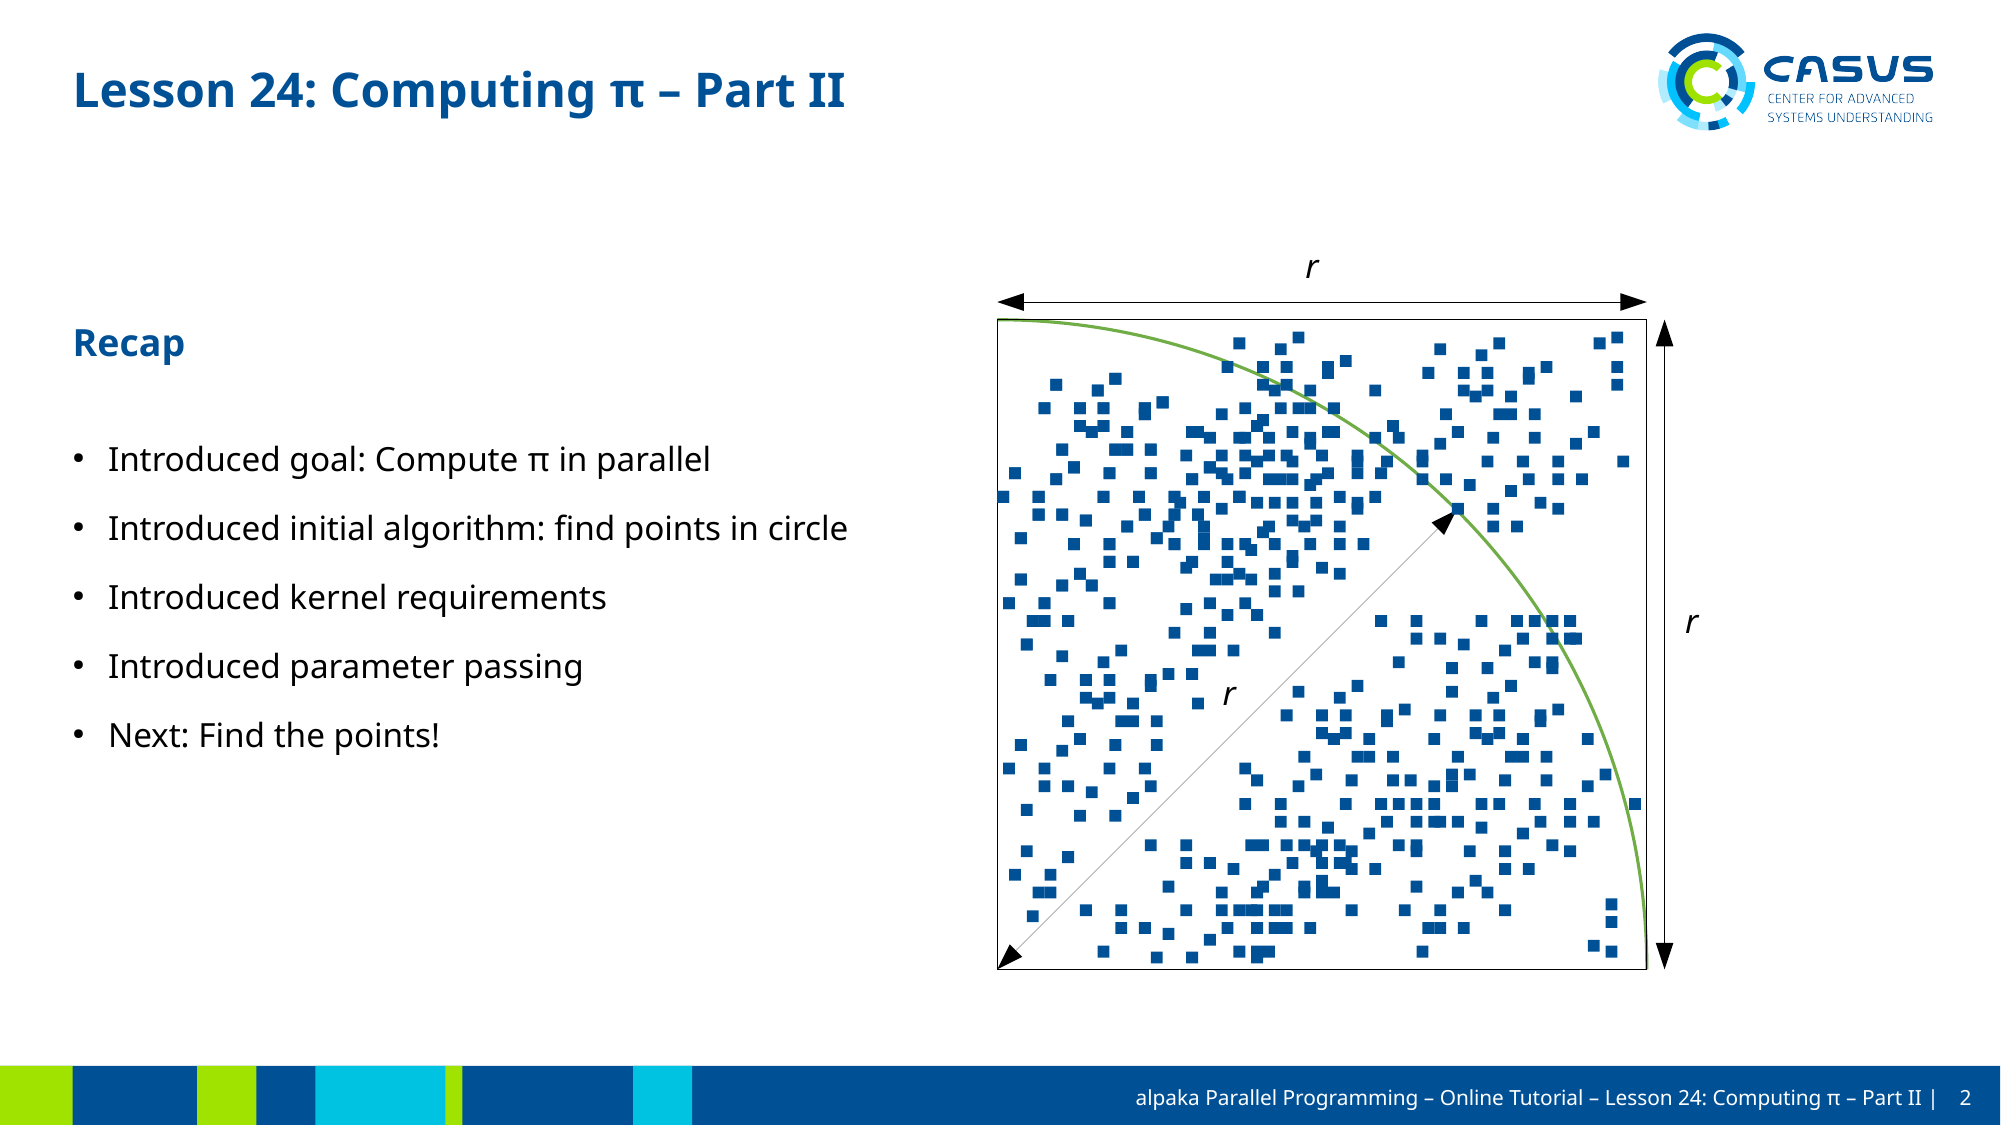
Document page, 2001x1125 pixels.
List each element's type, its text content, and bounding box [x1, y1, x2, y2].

text_box [1251, 945, 1275, 964]
text_box [1138, 922, 1151, 934]
text_box [1451, 502, 1464, 515]
text_box [1617, 455, 1630, 468]
text_box [1564, 845, 1577, 858]
text_box [1481, 455, 1494, 468]
text_box [1552, 455, 1565, 468]
text_box [1292, 780, 1305, 793]
text_box [1546, 656, 1559, 675]
text_box [1316, 709, 1328, 722]
text_box [1020, 845, 1033, 858]
text_box [1020, 638, 1033, 651]
text_box [1611, 378, 1624, 391]
text_box [1310, 496, 1323, 509]
text_box [1564, 815, 1577, 828]
text_box [1056, 443, 1069, 456]
text_box [1446, 662, 1458, 675]
text_box [1339, 355, 1352, 367]
text_box [1186, 668, 1199, 680]
text_box [1322, 821, 1334, 834]
text_box [1014, 739, 1027, 751]
text_box [1162, 880, 1175, 893]
text_box [1451, 426, 1464, 438]
text_box [1168, 538, 1181, 551]
text_box [1499, 774, 1512, 787]
text_box [1298, 839, 1328, 869]
text_box [1540, 750, 1553, 763]
text_box [1068, 461, 1080, 474]
text_box [1103, 555, 1116, 568]
text_box [1446, 685, 1458, 698]
text_box [1416, 449, 1429, 468]
text_box [1369, 490, 1382, 503]
text_box [1150, 739, 1163, 751]
text_box [1564, 798, 1577, 810]
text_box [1392, 656, 1405, 669]
text_box [1156, 396, 1169, 409]
text_box [1074, 733, 1086, 745]
text_box [1440, 473, 1452, 486]
text_box [1257, 520, 1281, 551]
text_box [1026, 910, 1039, 923]
text_box [1375, 615, 1388, 627]
text_box [1381, 815, 1393, 828]
text_box [1463, 768, 1476, 781]
text_box [1511, 520, 1523, 533]
text_box [1251, 868, 1281, 899]
text_box [1292, 685, 1305, 698]
text_box r [1208, 662, 1251, 723]
text_box [1511, 615, 1523, 627]
text_box [1192, 508, 1210, 551]
text_box [1564, 615, 1577, 627]
text_box [1150, 715, 1163, 728]
text_box [1280, 361, 1293, 373]
text_box [1062, 780, 1075, 793]
text_box [1493, 798, 1506, 810]
text_box [1097, 402, 1110, 415]
text_box [1038, 597, 1051, 610]
text_box [1534, 815, 1547, 828]
text_box [1286, 514, 1323, 533]
text_box [1493, 408, 1517, 421]
text_box [1198, 490, 1210, 503]
text_box [1268, 922, 1293, 934]
text_box [1552, 502, 1565, 515]
text_box [1268, 626, 1281, 639]
text_box [1316, 874, 1340, 899]
text_box [1570, 437, 1582, 450]
text_box [1434, 343, 1447, 356]
text_box [1322, 361, 1334, 379]
text_box [1428, 798, 1441, 810]
text_box [1280, 839, 1293, 852]
text_box [1103, 597, 1116, 610]
text_box [1446, 768, 1458, 793]
text_box [1487, 431, 1500, 444]
text_box [1304, 467, 1334, 491]
text_box [1463, 479, 1476, 491]
text_box [1138, 508, 1151, 521]
text_box [1410, 798, 1423, 810]
text_box [1038, 780, 1051, 793]
text_box [1186, 473, 1199, 486]
text_box [1109, 372, 1122, 385]
text_box [1398, 703, 1411, 716]
text_box [1516, 733, 1529, 745]
text_box [1050, 378, 1063, 391]
text_box [1180, 839, 1193, 852]
text_box [1168, 626, 1181, 639]
text_box [1257, 361, 1269, 373]
text_box [1274, 815, 1287, 828]
text_box [1115, 922, 1128, 934]
text_box [1546, 839, 1559, 852]
text_box [1304, 384, 1317, 397]
text_box [1292, 331, 1305, 344]
text_box [1221, 609, 1234, 621]
text_box [1144, 443, 1157, 456]
text_box [1410, 815, 1423, 828]
text_box [1074, 402, 1086, 415]
text_box [1239, 449, 1275, 480]
text_box [1505, 750, 1529, 763]
text_box [1268, 904, 1293, 917]
text_box [1605, 898, 1618, 911]
text_box [1410, 880, 1423, 893]
text_box [1044, 868, 1057, 881]
text_box [1333, 567, 1346, 580]
text_box [1369, 384, 1382, 397]
text_box [1274, 343, 1287, 356]
text_box [1097, 490, 1110, 503]
text_box [1428, 815, 1447, 828]
text_box [1451, 750, 1464, 763]
text_box [1044, 674, 1057, 686]
text_box [1487, 502, 1500, 515]
text_box [1233, 337, 1246, 350]
text_box [1475, 798, 1488, 810]
text_box [1221, 538, 1234, 551]
text_box [1451, 815, 1464, 828]
text_box [1505, 485, 1517, 497]
text_box [1410, 615, 1423, 627]
text_box [1150, 951, 1163, 964]
text_box [1097, 656, 1110, 669]
text_box [1528, 798, 1541, 810]
text_box [1221, 922, 1234, 934]
text_box [1351, 449, 1364, 480]
text_box [1074, 420, 1110, 438]
text_box [1611, 331, 1624, 344]
text_box [1079, 514, 1092, 527]
text_box [1357, 538, 1370, 551]
text_box [1457, 384, 1494, 403]
text_box [1286, 550, 1299, 568]
text_box [1144, 780, 1157, 793]
text_box [1587, 815, 1600, 828]
text_box [1251, 922, 1264, 934]
text_box [1463, 845, 1476, 858]
text_box [1056, 650, 1069, 663]
text_box [1109, 739, 1122, 751]
text_box [1493, 337, 1506, 350]
text_box [1150, 490, 1187, 545]
text_box [1404, 774, 1417, 787]
text_box [1540, 361, 1553, 373]
text_box [1345, 904, 1358, 917]
text_box [1127, 697, 1139, 710]
text_box [1127, 792, 1139, 804]
text_box [1345, 774, 1358, 787]
text_box [1239, 798, 1252, 810]
text_box [1475, 349, 1488, 362]
text_box [1215, 904, 1228, 917]
text_box [1381, 709, 1393, 728]
text_box [1103, 762, 1116, 775]
text_box [1505, 390, 1517, 403]
text_box [1457, 922, 1470, 934]
text_box r [1670, 590, 1714, 651]
text_box [1499, 644, 1512, 657]
text_box [1180, 857, 1193, 869]
text_box [1203, 933, 1216, 946]
text_box [1227, 863, 1240, 875]
text_box [1534, 709, 1547, 728]
text_box [1103, 467, 1116, 480]
text_box [1363, 827, 1376, 840]
text_box [1286, 857, 1299, 869]
text_box [1375, 455, 1393, 480]
text_box [1144, 674, 1157, 692]
text_box [1434, 904, 1447, 917]
text_box [1274, 798, 1287, 810]
text_box [1009, 467, 1021, 480]
text_box [1133, 490, 1145, 503]
text_box [1050, 473, 1063, 486]
text_box [1451, 886, 1464, 899]
text_box [1475, 821, 1488, 834]
text_box [1038, 402, 1051, 415]
text_box [1629, 798, 1641, 810]
text_box [1599, 768, 1612, 781]
text_box [1564, 632, 1582, 645]
text_box [1416, 473, 1429, 486]
text_box [1268, 585, 1281, 598]
text_box [1239, 597, 1264, 621]
text_box [1487, 520, 1500, 533]
text_box [1233, 945, 1246, 958]
text_box [1032, 886, 1057, 899]
text_box [1428, 733, 1441, 745]
text_box [1339, 709, 1352, 722]
text_box [1203, 857, 1216, 869]
text_box [1333, 520, 1346, 533]
text_box [1339, 798, 1352, 810]
text_box [1581, 733, 1594, 745]
text_box [1068, 538, 1080, 551]
text_box [1499, 863, 1512, 875]
text_box [1257, 378, 1293, 397]
text_box [1516, 632, 1529, 645]
text_box [1298, 880, 1311, 899]
text_box [1121, 520, 1134, 533]
text_box [1180, 904, 1193, 917]
picture [1658, 33, 1933, 131]
text_box [1516, 455, 1529, 468]
text_box [1528, 615, 1541, 627]
text_box [1009, 868, 1021, 881]
text_box [1091, 384, 1104, 397]
text_box [1079, 674, 1092, 686]
text_box [1245, 839, 1269, 852]
text_box [1162, 668, 1175, 680]
text_box [1097, 945, 1110, 958]
text_box [1587, 426, 1600, 438]
text_box r [1290, 236, 1334, 297]
text_box [1215, 502, 1228, 515]
text_box [1428, 780, 1441, 793]
text_box [1316, 727, 1352, 745]
text_box [1127, 555, 1139, 568]
text_box [1038, 762, 1051, 775]
text_box [1115, 715, 1139, 728]
text_box [1534, 496, 1547, 509]
text_box [1434, 709, 1447, 722]
text_box [1180, 603, 1193, 616]
text_box [1493, 709, 1506, 722]
text_box [1203, 626, 1216, 639]
text_box [1304, 431, 1328, 462]
text_box [1103, 538, 1116, 551]
text_box [997, 490, 1010, 503]
text_box [1327, 402, 1340, 415]
title Lesson 24: Computing π – Part II [72, 54, 1620, 123]
text_box [1103, 674, 1116, 686]
text_box [1351, 496, 1364, 515]
text_box [1611, 361, 1624, 373]
text_box [1505, 679, 1517, 692]
text_box [1375, 798, 1388, 810]
text_box [1263, 473, 1299, 486]
text_box [1522, 863, 1535, 875]
text_box [1322, 426, 1340, 438]
text_box [1215, 886, 1228, 899]
text_box [1227, 644, 1240, 657]
text_box [1074, 809, 1086, 822]
text_box [1516, 827, 1529, 840]
text_box [1026, 615, 1051, 627]
text_box [1333, 538, 1346, 551]
text_box [1138, 402, 1151, 421]
text_box [1109, 443, 1134, 456]
text_box [1581, 780, 1594, 793]
text_box [1387, 750, 1399, 763]
text_box [1221, 361, 1234, 373]
text_box [1310, 768, 1323, 781]
text_box [1032, 508, 1045, 521]
text_box [1233, 904, 1264, 917]
text_box [1475, 615, 1488, 627]
text_box [1115, 904, 1128, 917]
text_box [1003, 762, 1015, 775]
text_box [1304, 922, 1317, 934]
text_box [1387, 774, 1399, 787]
text_box [1333, 490, 1346, 503]
text_box [1351, 679, 1364, 692]
text_box [1215, 408, 1228, 421]
text_box [1481, 662, 1494, 675]
text_box [1014, 573, 1027, 586]
text_box [1528, 431, 1541, 444]
text_box [1144, 839, 1157, 852]
text_box [1422, 922, 1447, 934]
text_box [1576, 473, 1588, 486]
text_box [1209, 555, 1258, 586]
text_box [1203, 449, 1234, 486]
text_box [1434, 437, 1447, 450]
text_box [1280, 449, 1299, 468]
text_box [1186, 426, 1216, 444]
list Recap Introduced goal: Compute π in parallel Introduced initial algorithm: find points in circle Introduced kernel requirements Introduced parameter passing Next: Find the points! [998, 320, 1620, 969]
text_box [1469, 709, 1482, 722]
text_box [1251, 496, 1264, 509]
text_box [1522, 473, 1535, 486]
text_box [1032, 490, 1045, 503]
text_box [1056, 579, 1069, 592]
text_box [1392, 839, 1405, 852]
text_box [1286, 426, 1299, 438]
text_box [1298, 815, 1311, 828]
text_box [1440, 408, 1452, 421]
text_box [1192, 644, 1216, 657]
text_box [1203, 597, 1216, 610]
text_box [1457, 366, 1470, 379]
text_box [1369, 431, 1382, 444]
text_box [1239, 762, 1264, 787]
text_box [1416, 945, 1429, 958]
text_box [1457, 638, 1470, 651]
text_box [1274, 402, 1287, 415]
text_box [1292, 402, 1317, 415]
text_box [1056, 508, 1069, 521]
text_box [1286, 496, 1299, 509]
text_box [1003, 597, 1015, 610]
text_box [1280, 709, 1293, 722]
list Recap Introduced goal: Compute π in parallel Introduced initial algorithm: find points in circle Introduced kernel requirements Introduced parameter passing Next: Find the points! [72, 316, 1620, 979]
text_box [1115, 644, 1128, 657]
text_box [1469, 727, 1506, 745]
text_box [1062, 851, 1075, 864]
text_box [1333, 691, 1346, 704]
text_box [1499, 904, 1512, 917]
text_box [1014, 532, 1027, 545]
text_box [1085, 786, 1098, 799]
text_box [1062, 715, 1075, 728]
text_box [1062, 615, 1075, 627]
text_box [1552, 473, 1565, 486]
text_box [1552, 703, 1565, 716]
text_box [1434, 632, 1447, 645]
text_box [1351, 750, 1376, 763]
text_box [1398, 904, 1411, 917]
text_box [1605, 916, 1618, 928]
text_box [1487, 691, 1500, 704]
text_box [1298, 750, 1311, 763]
text_box [1192, 697, 1204, 710]
text_box [1333, 839, 1358, 875]
text_box [1144, 467, 1157, 480]
text_box [1304, 538, 1317, 551]
text_box [1528, 408, 1541, 421]
text_box [1422, 366, 1435, 379]
text_box [1138, 762, 1151, 775]
text_box [1546, 615, 1559, 627]
text_box [1587, 939, 1600, 952]
text_box [1410, 839, 1423, 858]
text_box [1109, 809, 1122, 822]
text_box [1186, 951, 1199, 964]
text_box [1121, 426, 1134, 438]
text_box [1239, 538, 1258, 556]
text_box [1469, 874, 1494, 899]
text_box [1180, 555, 1199, 574]
text_box [1410, 632, 1423, 645]
text_box [1180, 449, 1193, 462]
text_box [1239, 402, 1252, 415]
text_box [1387, 420, 1405, 444]
text_box [1268, 567, 1281, 580]
text_box [1392, 798, 1405, 810]
text_box [1546, 632, 1559, 645]
text_box [1292, 585, 1305, 598]
text_box [1020, 803, 1033, 816]
text_box [1540, 774, 1553, 787]
text_box [1316, 561, 1328, 574]
text_box [1499, 845, 1512, 858]
text_box [1056, 744, 1069, 757]
text_box [1233, 414, 1275, 444]
text_box [1079, 904, 1092, 917]
text_box [1074, 567, 1098, 592]
text_box [1233, 490, 1246, 503]
text_box [1570, 390, 1582, 403]
text_box [1268, 496, 1281, 509]
text_box [1369, 863, 1382, 875]
text_box [1528, 656, 1541, 669]
text_box [1522, 366, 1535, 385]
text_box [1079, 691, 1116, 710]
text_box [1481, 366, 1494, 379]
text_box [1605, 945, 1618, 958]
text_box [1363, 733, 1376, 745]
text_box [1162, 927, 1175, 940]
text_box [1593, 337, 1606, 350]
